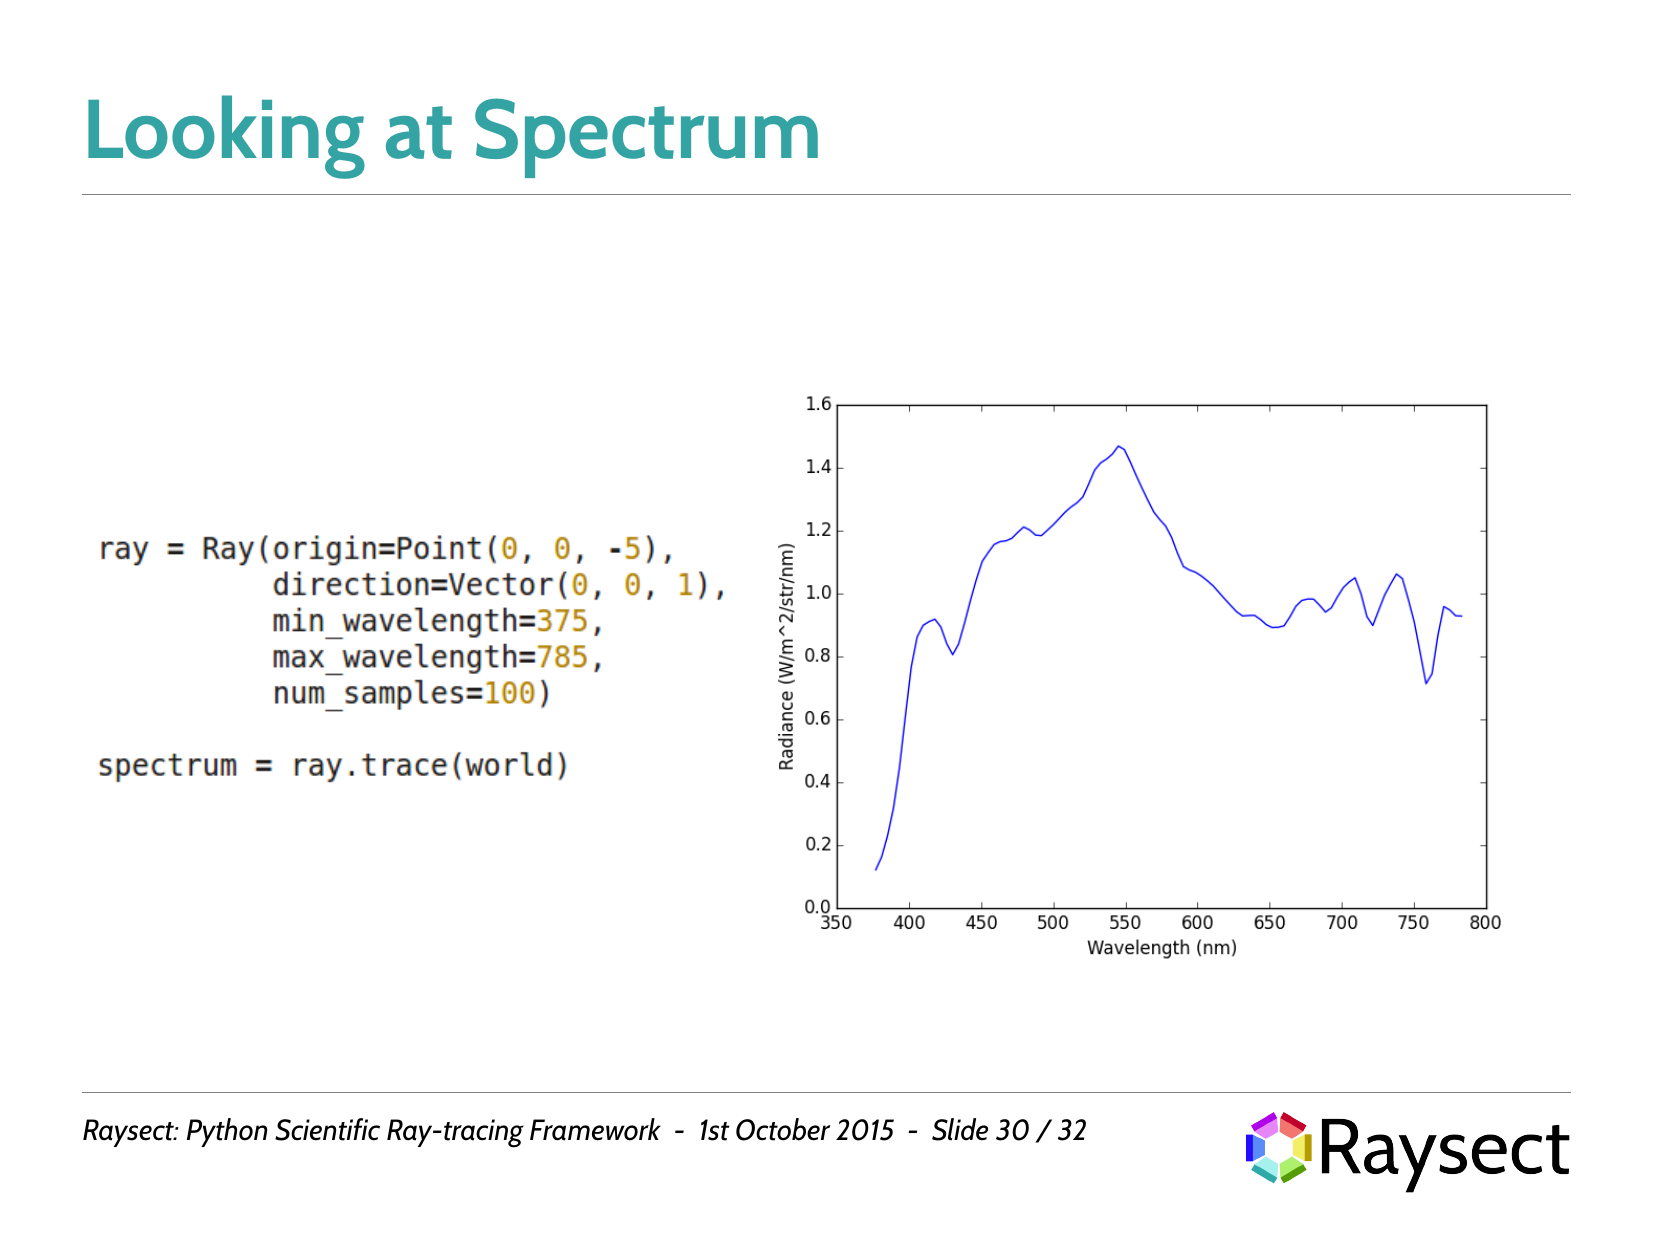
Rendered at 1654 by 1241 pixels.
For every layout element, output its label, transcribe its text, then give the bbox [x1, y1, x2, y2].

picture [94, 342, 1570, 971]
picture [1242, 1108, 1573, 1196]
title Looking at Spectrum [82, 70, 1571, 187]
